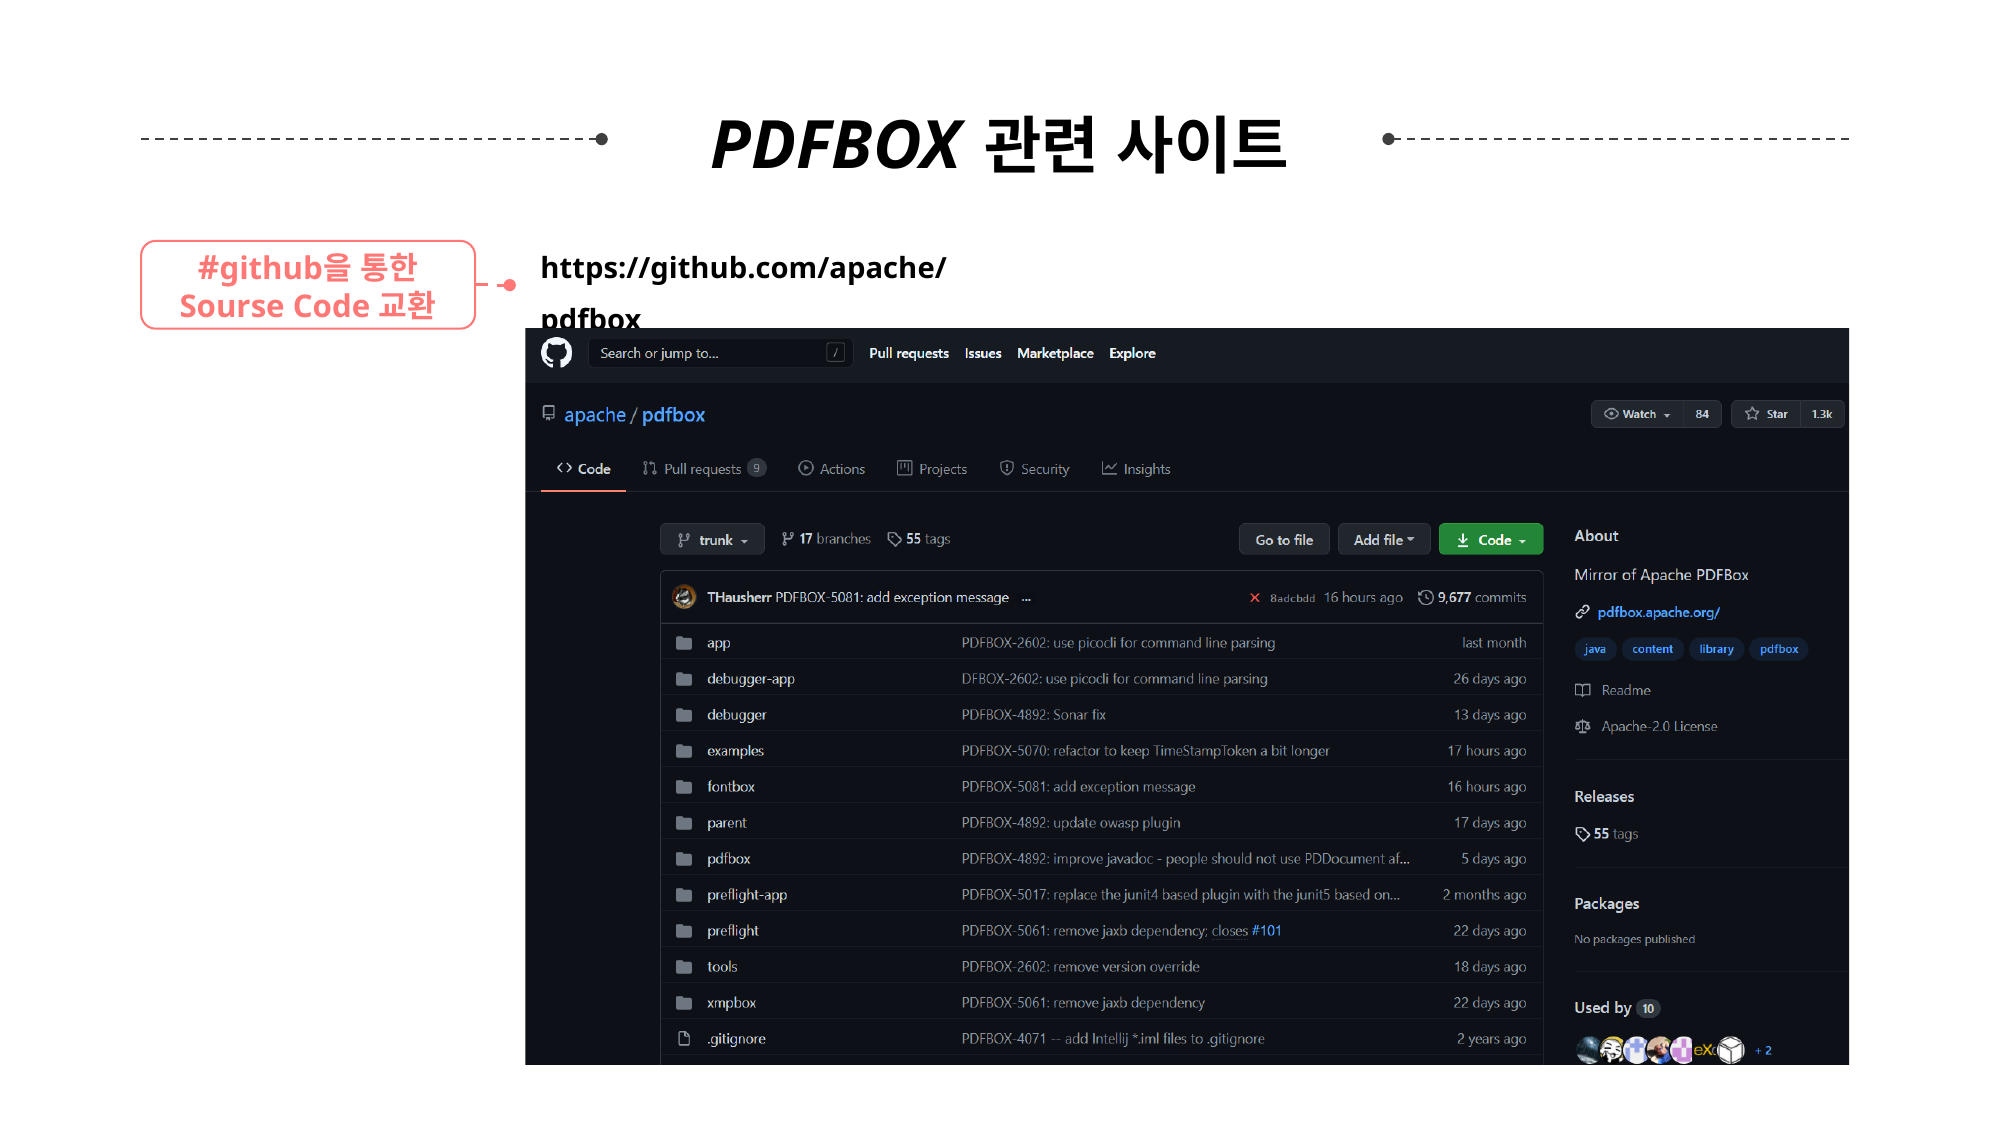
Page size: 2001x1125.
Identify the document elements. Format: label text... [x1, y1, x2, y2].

picture [525, 328, 1850, 1065]
text_box https://github.com/apache/pdfbox [525, 254, 1046, 314]
text_box PDFBOX 관련 사이트 [613, 54, 1387, 191]
text_box #github을 통한 Sourse Code 교환 [141, 240, 476, 329]
